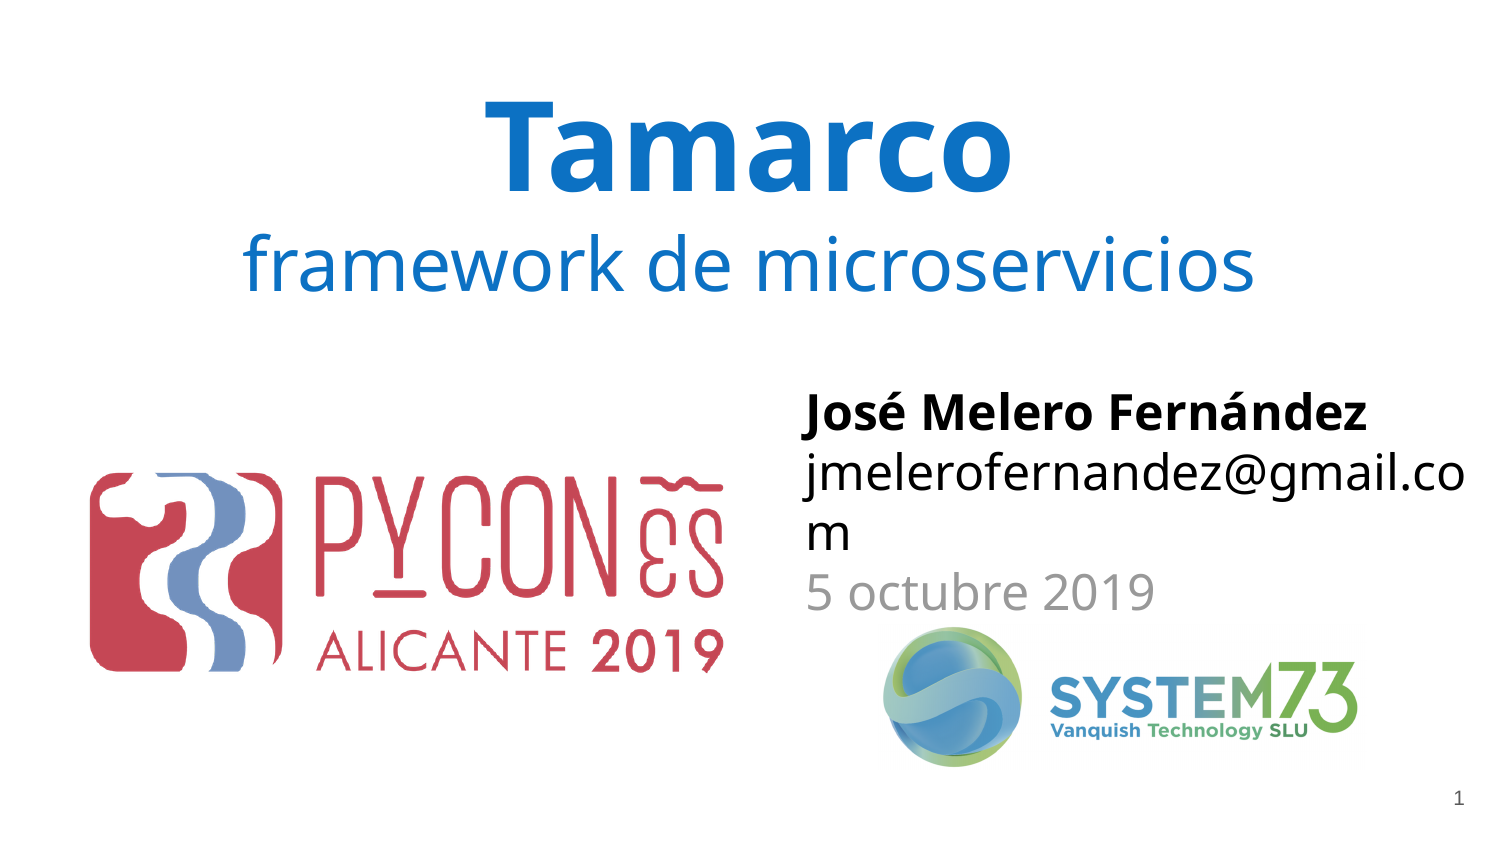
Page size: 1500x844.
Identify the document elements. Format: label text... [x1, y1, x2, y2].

picture [29, 369, 791, 763]
slide_number <number> [1389, 764, 1480, 830]
title Tamarco framework de microservicios [29, 50, 1471, 322]
picture [878, 624, 1367, 770]
text_box José Melero Fernández jmelerofernandez@gmail.com 5 octubre 2019 [790, 365, 1491, 581]
